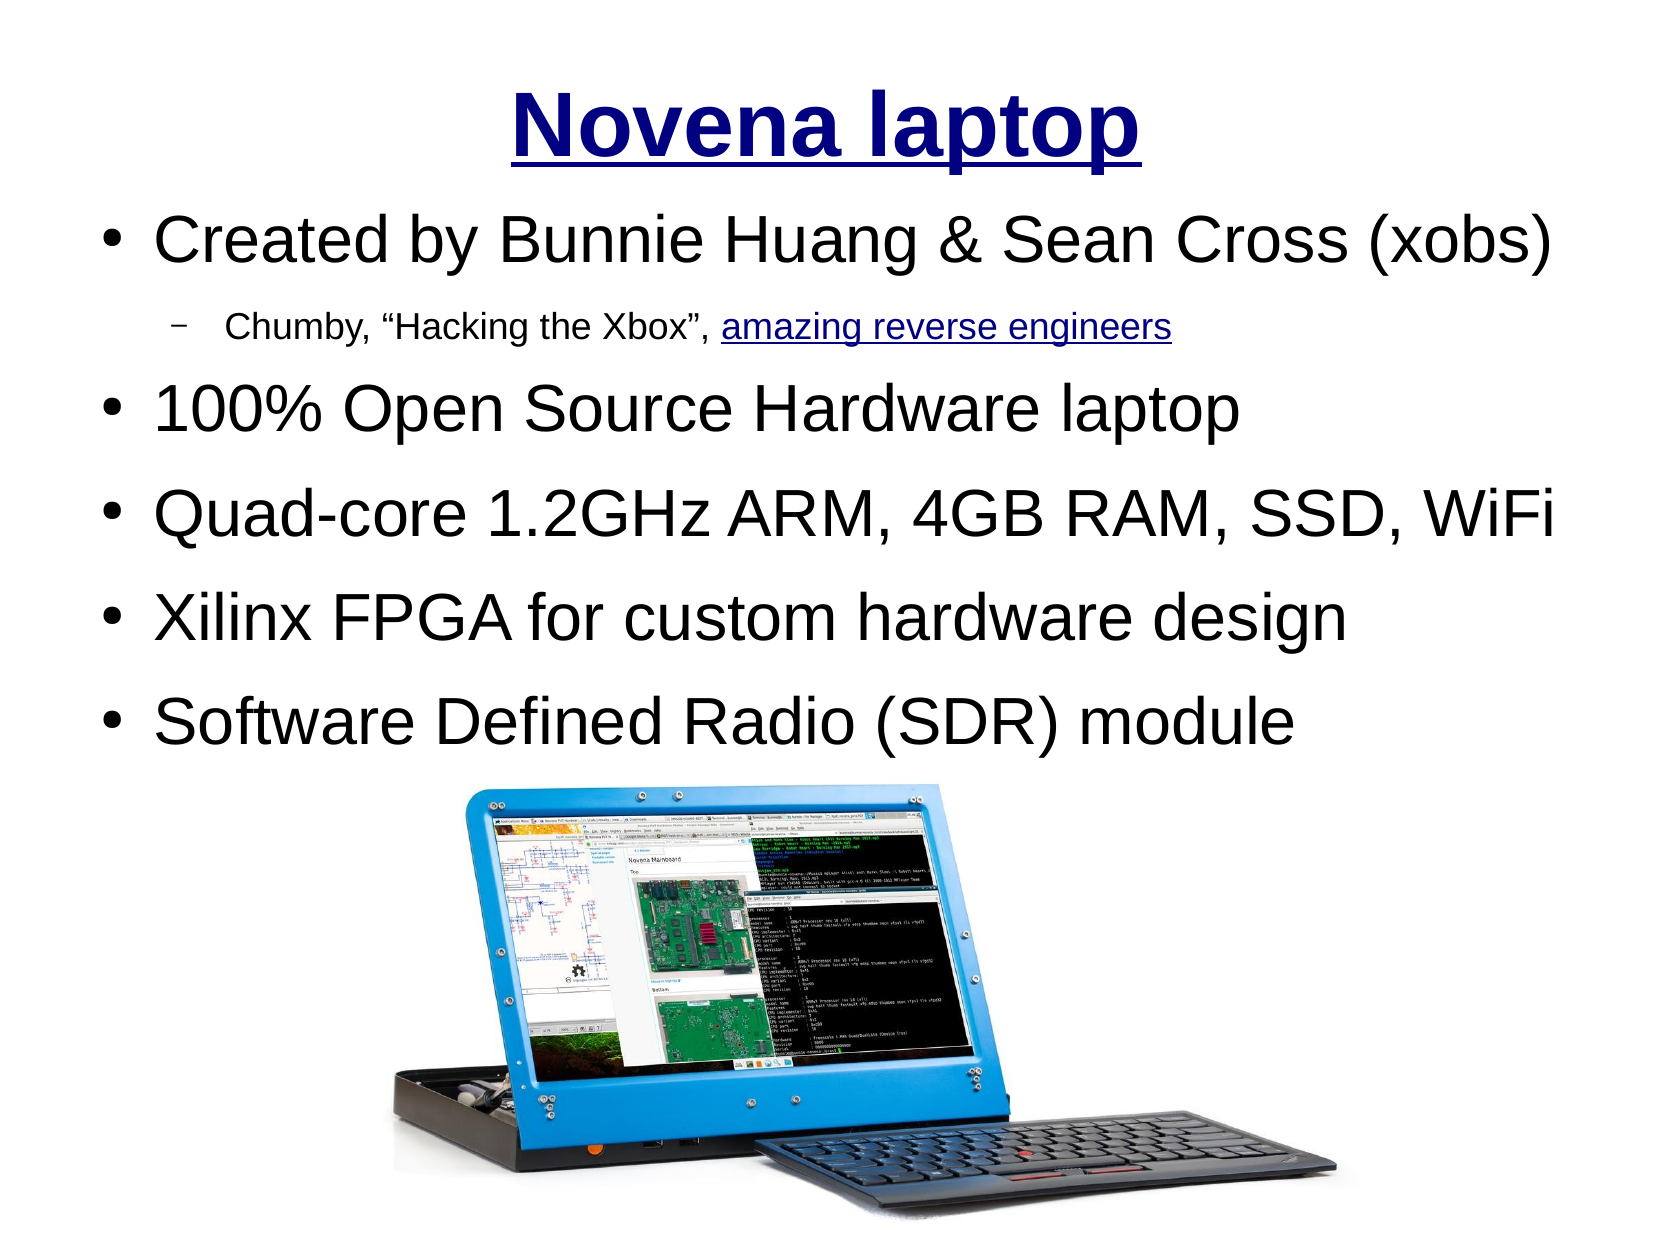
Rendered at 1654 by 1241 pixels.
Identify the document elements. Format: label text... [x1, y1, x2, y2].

list Created by Bunnie Huang & Sean Cross (xobs) Chumby, “Hacking the Xbox”, amazing reverse engineers 100% Open Source Hardware laptop Quad-core 1.2GHz ARM, 4GB RAM, SSD, WiFi Xilinx FPGA for custom hardware design Software Defined Radio (SDR) module [82, 201, 1571, 921]
picture [514, 1055, 521, 1065]
picture [340, 921, 1373, 1241]
title Novena laptop [82, 52, 1571, 201]
